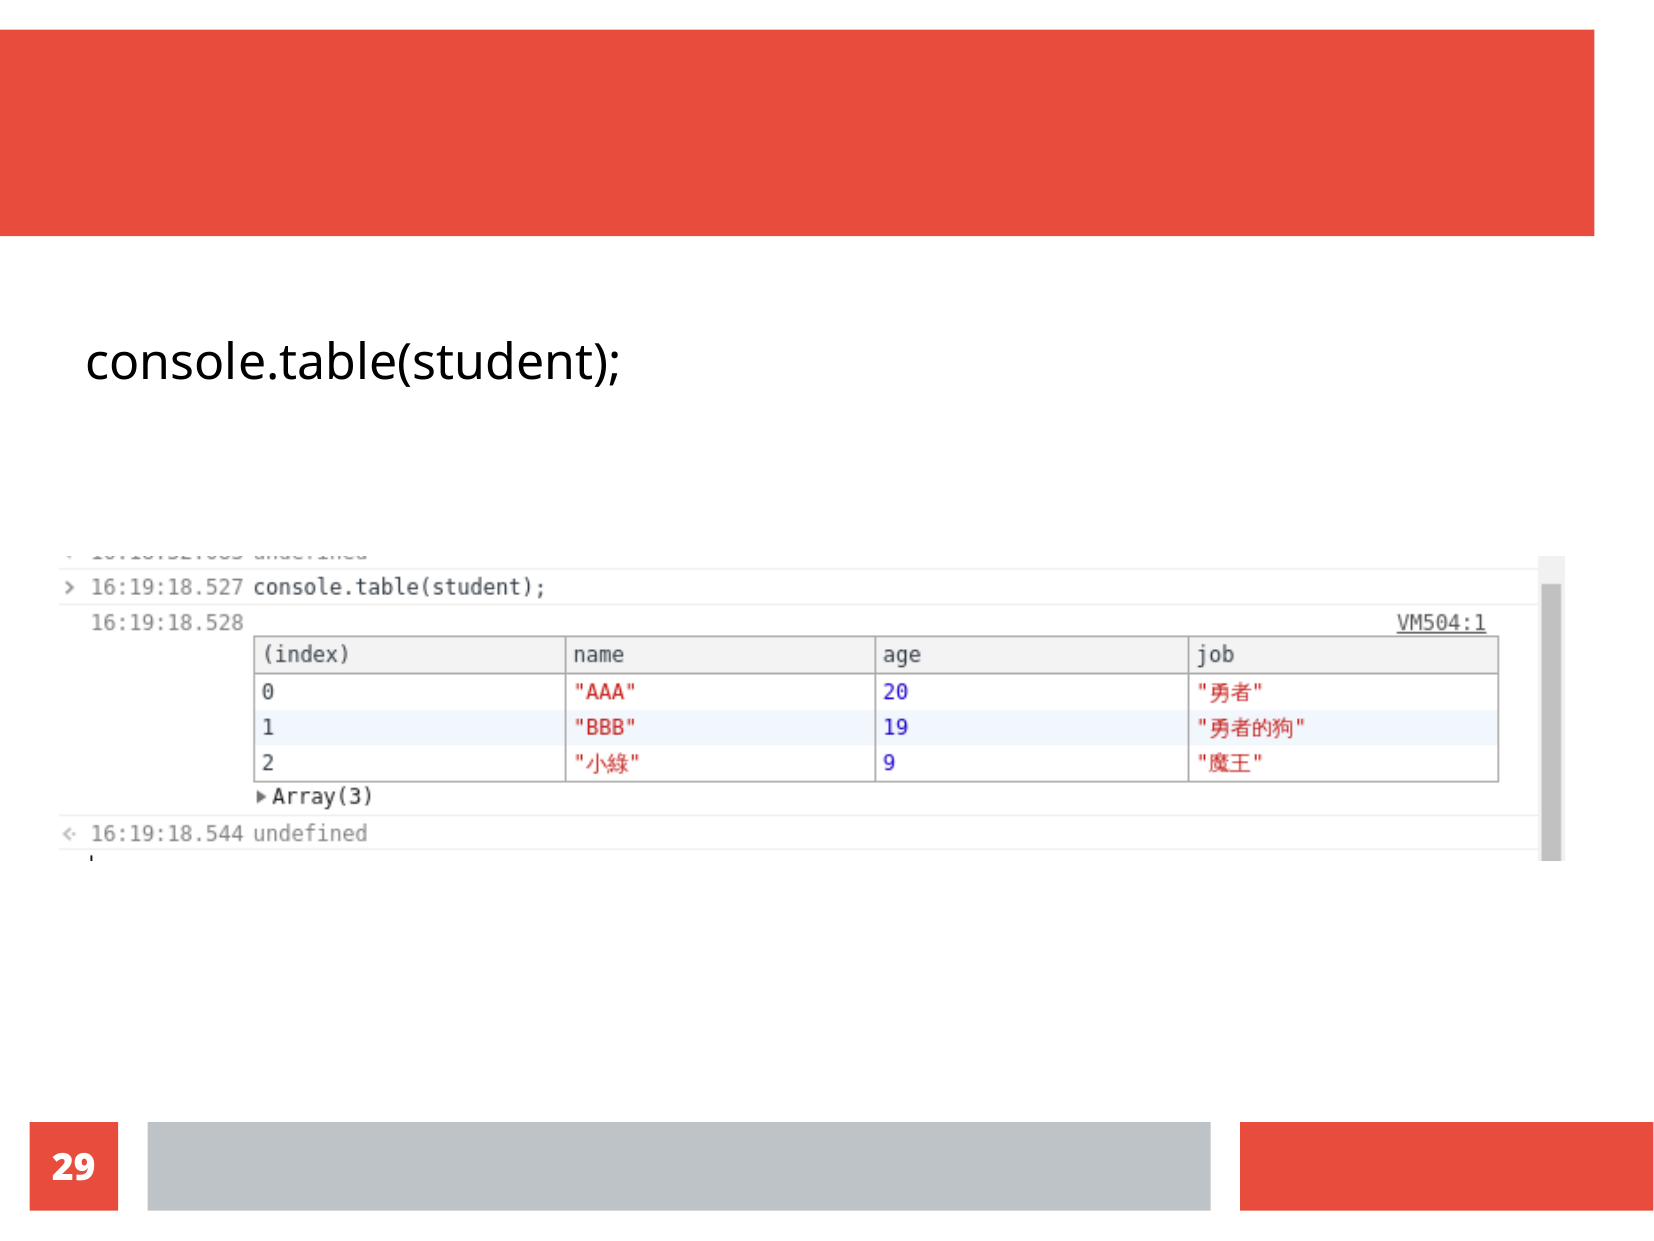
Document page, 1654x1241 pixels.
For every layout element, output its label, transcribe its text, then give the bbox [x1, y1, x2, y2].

picture [59, 556, 1565, 861]
text_box console.table(student); [70, 318, 1571, 392]
